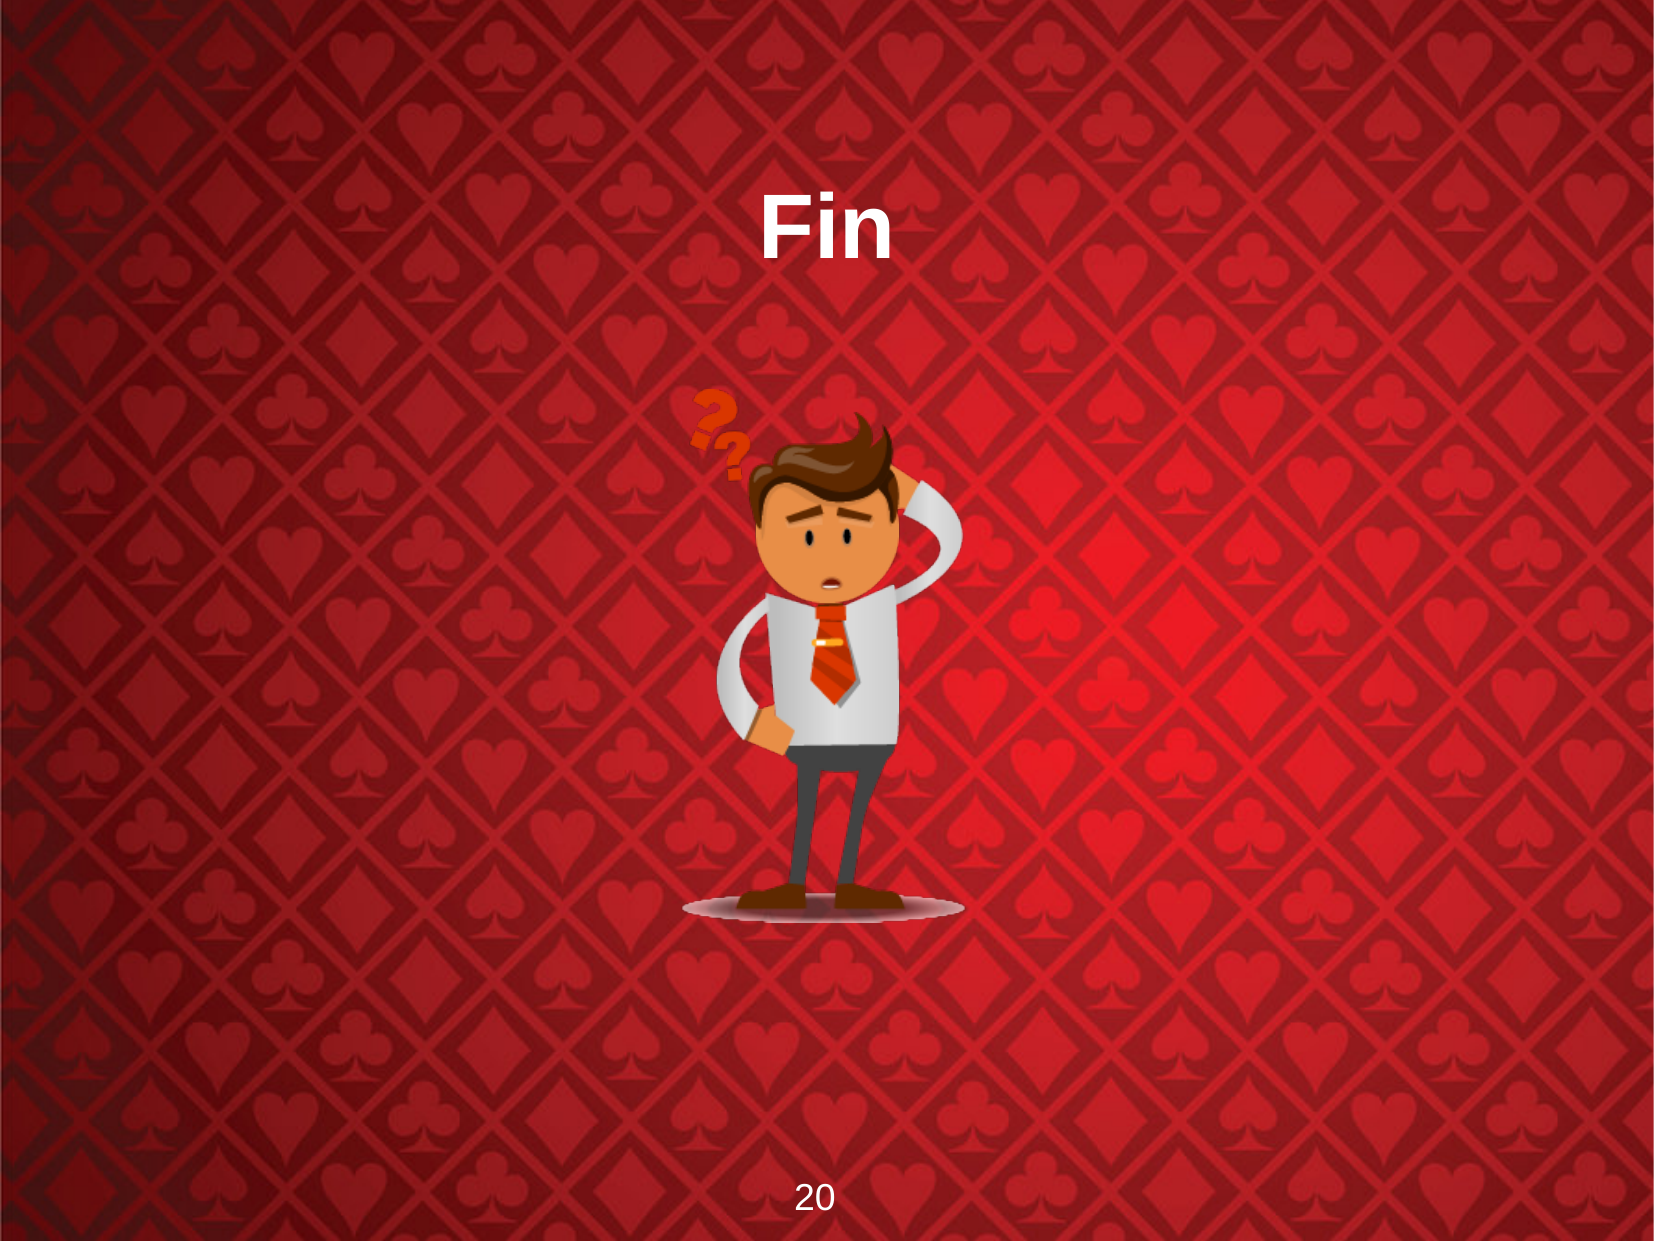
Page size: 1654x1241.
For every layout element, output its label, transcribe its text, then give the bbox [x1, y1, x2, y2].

picture [0, 0, 1654, 1241]
text_box 20 [531, 1169, 1099, 1227]
title Fin [82, 123, 1571, 331]
